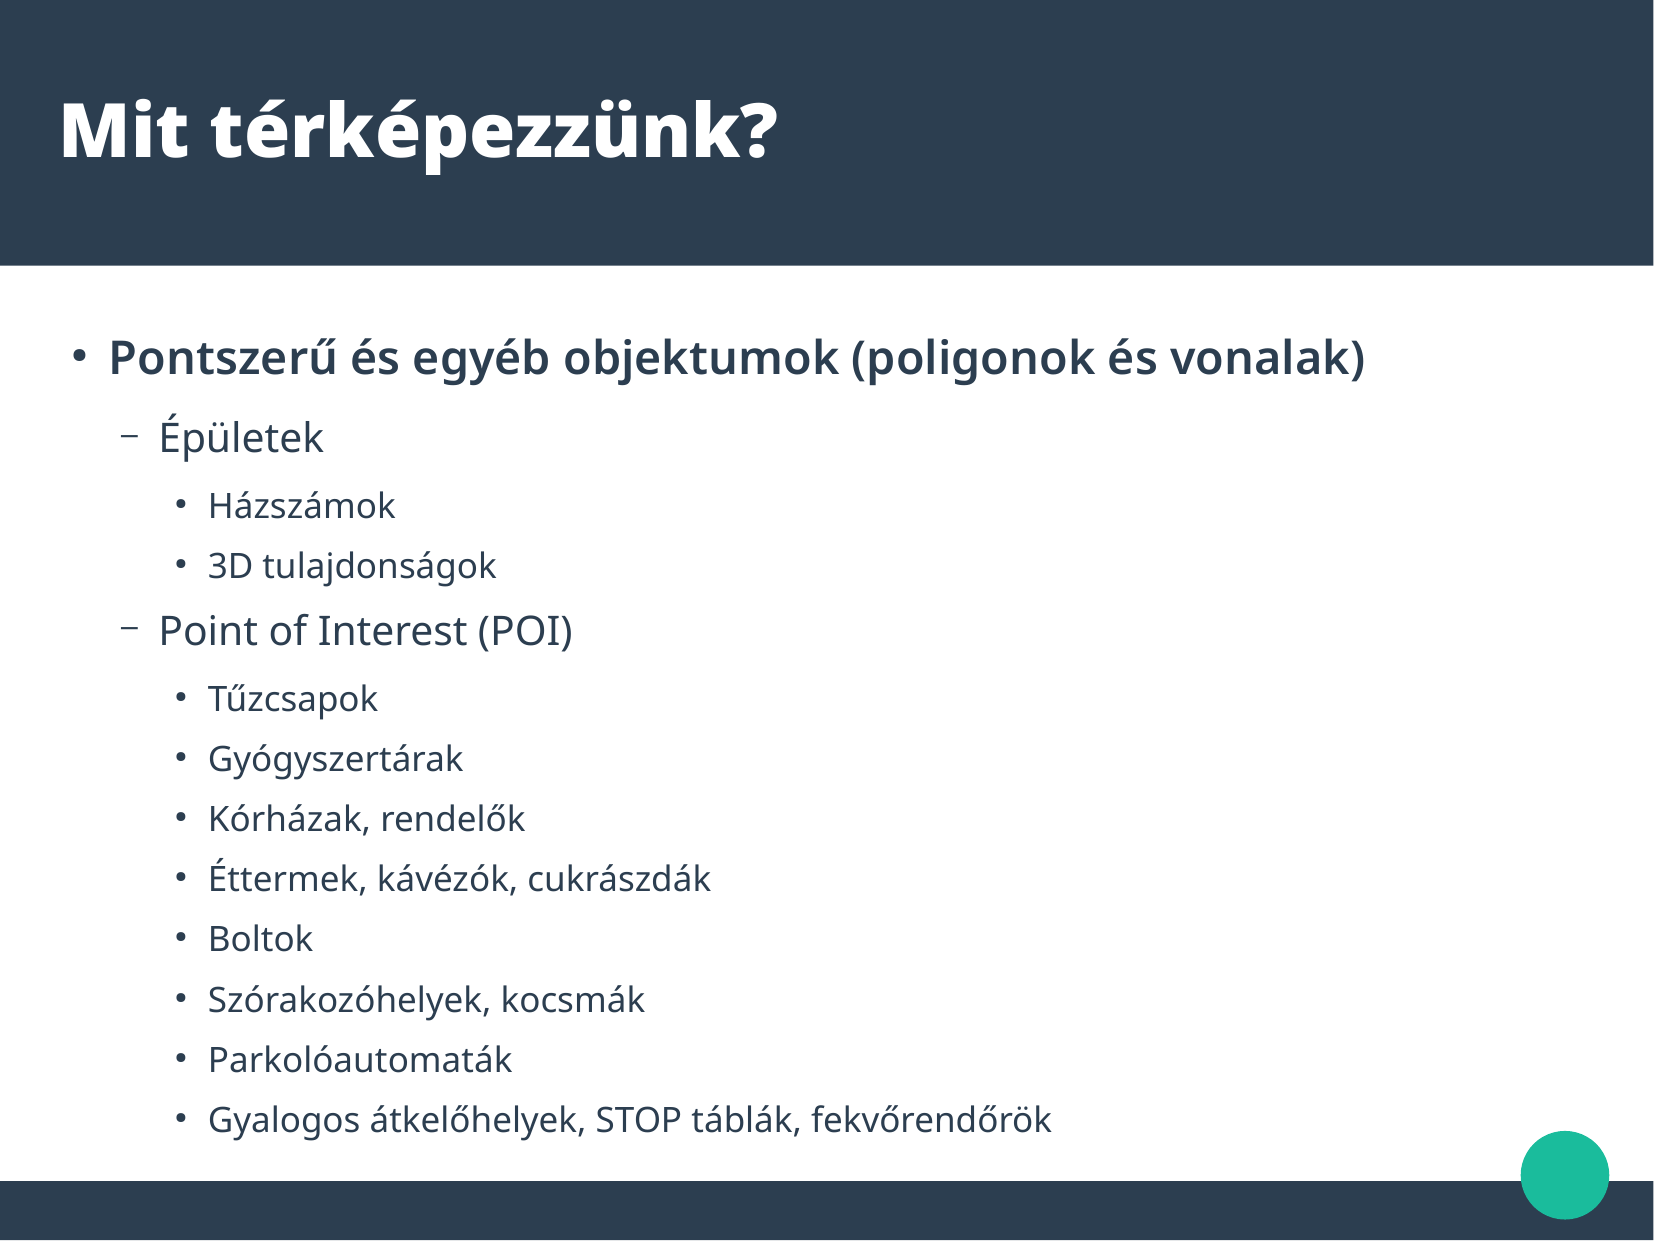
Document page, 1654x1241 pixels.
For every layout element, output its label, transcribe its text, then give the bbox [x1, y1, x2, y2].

list Pontszerű és egyéb objektumok (poligonok és vonalak) Épületek Házszámok 3D tulajdonságok Point of Interest (POI) Tűzcsapok Gyógyszertárak Kórházak, rendelők Éttermek, kávézók, cukrászdák Boltok Szórakozóhelyek, kocsmák Parkolóautomaták Gyalogos átkelőhelyek, STOP táblák, fekvőrendőrök [59, 324, 1595, 1152]
title Mit térképezzünk? [59, 24, 1595, 232]
